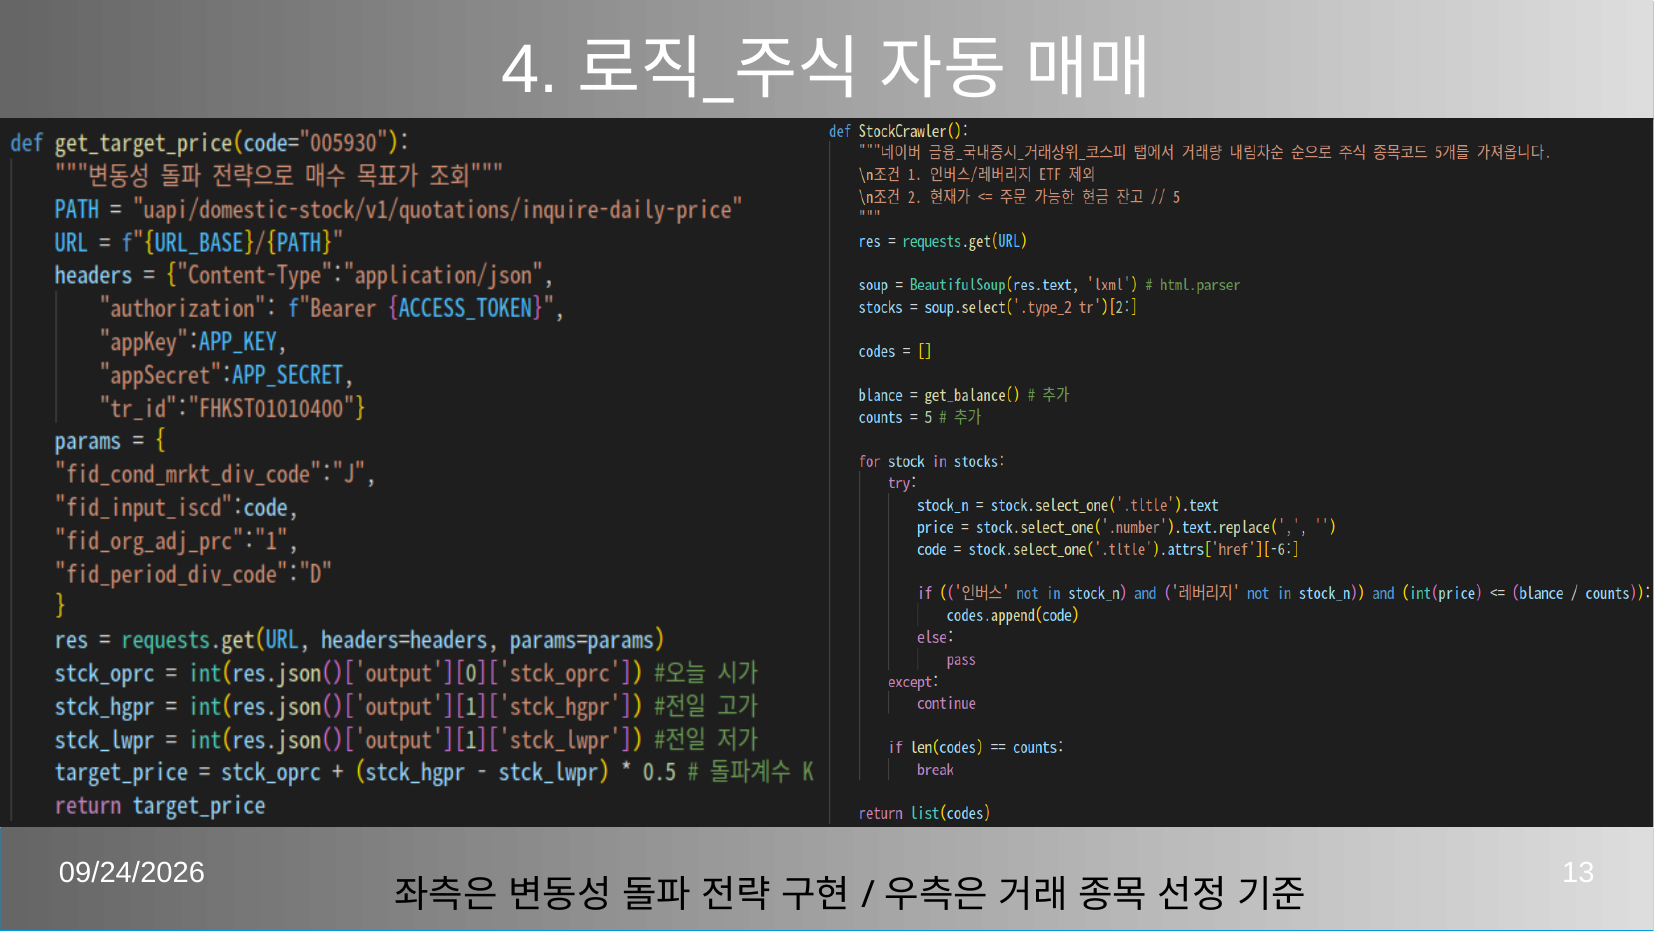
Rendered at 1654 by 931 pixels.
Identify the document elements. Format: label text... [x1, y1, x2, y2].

text_box 좌측은 변동성 돌파 전략 구현 / 우측은 거래 종목 선정 기준 [318, 856, 1382, 909]
picture [0, 118, 1654, 827]
title 4. 로직_주식 자동 매매 [58, 22, 1595, 103]
